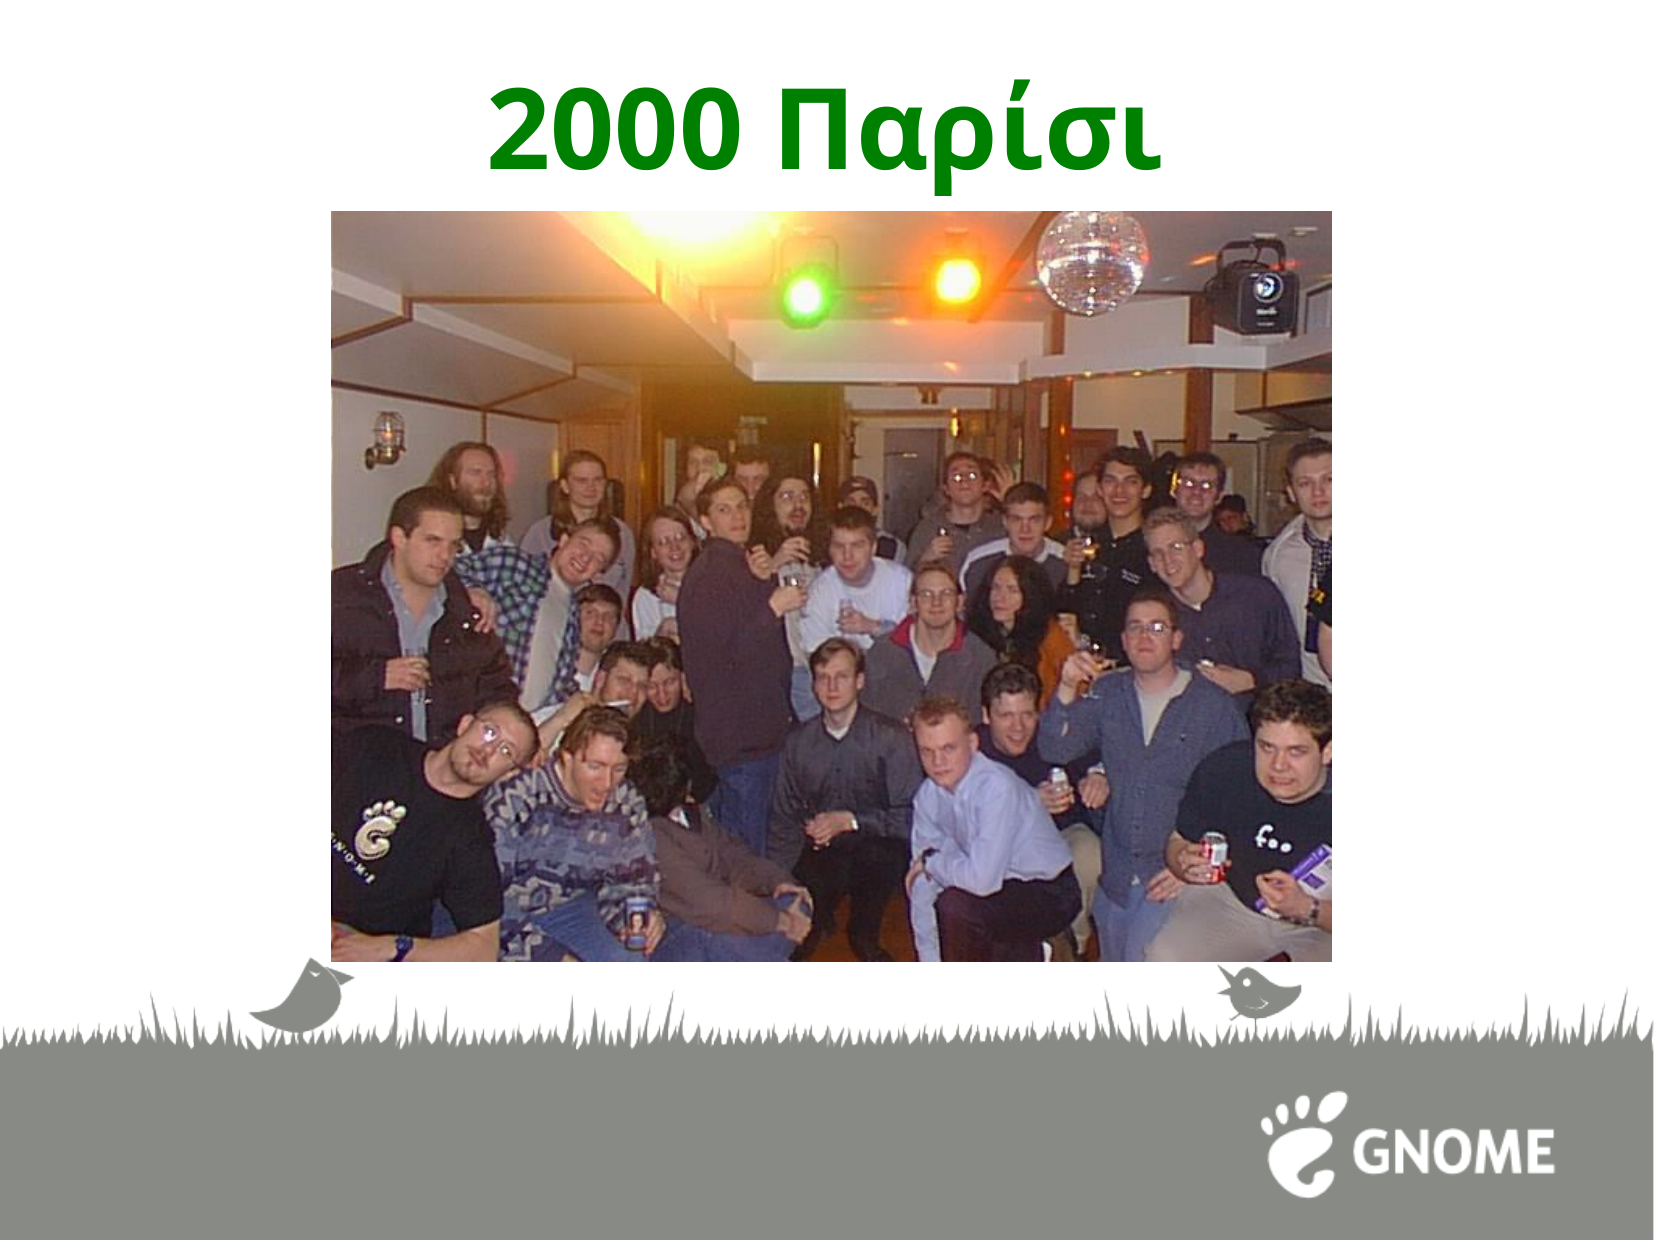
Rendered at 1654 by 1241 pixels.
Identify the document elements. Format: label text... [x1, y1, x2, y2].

picture [0, 0, 1654, 1241]
text_box 2000 Παρίσι [112, 41, 1538, 210]
